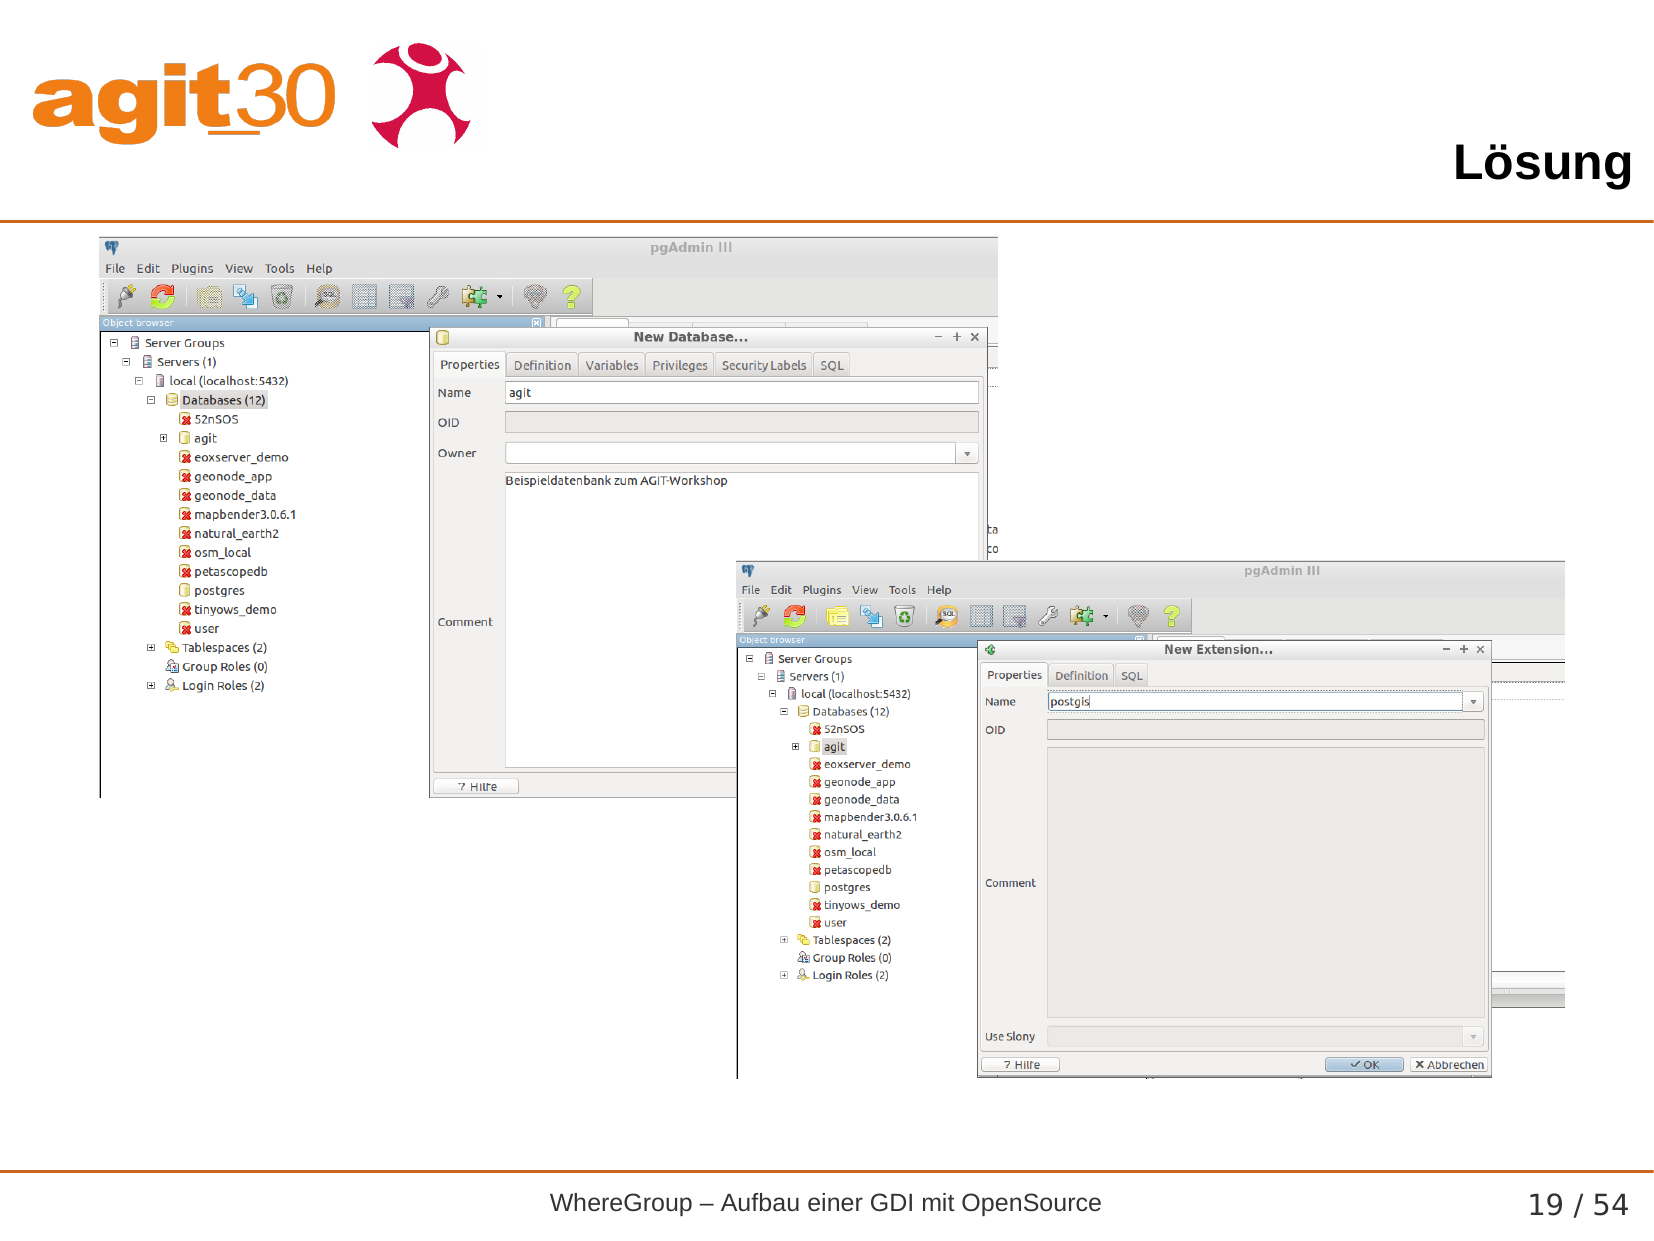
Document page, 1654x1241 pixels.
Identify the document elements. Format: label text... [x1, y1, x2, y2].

title Lösung [259, 118, 1648, 207]
picture [29, 58, 340, 148]
picture [99, 236, 1565, 1079]
